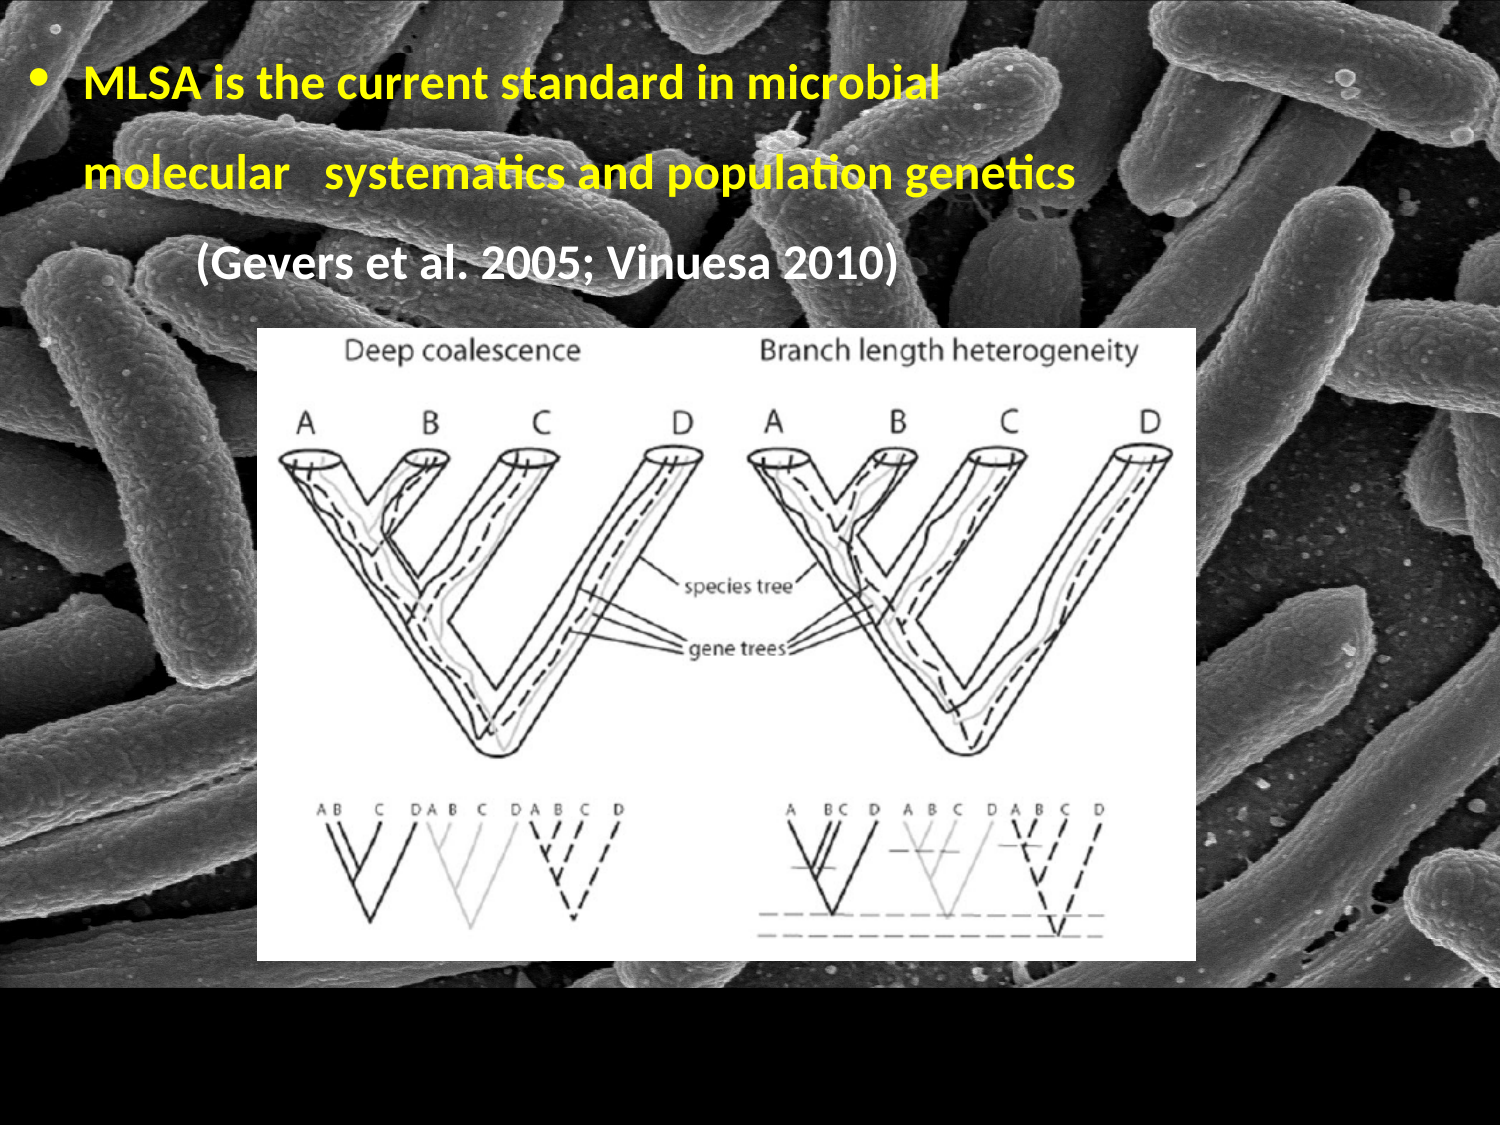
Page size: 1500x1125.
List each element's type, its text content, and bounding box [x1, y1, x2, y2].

picture [0, 0, 1500, 987]
text_box [0, 987, 1500, 1125]
text_box MLSA is the current standard in microbial molecular systematics and population genetics (Gevers et al. 2005; Vinuesa 2010) [11, 11, 1500, 298]
